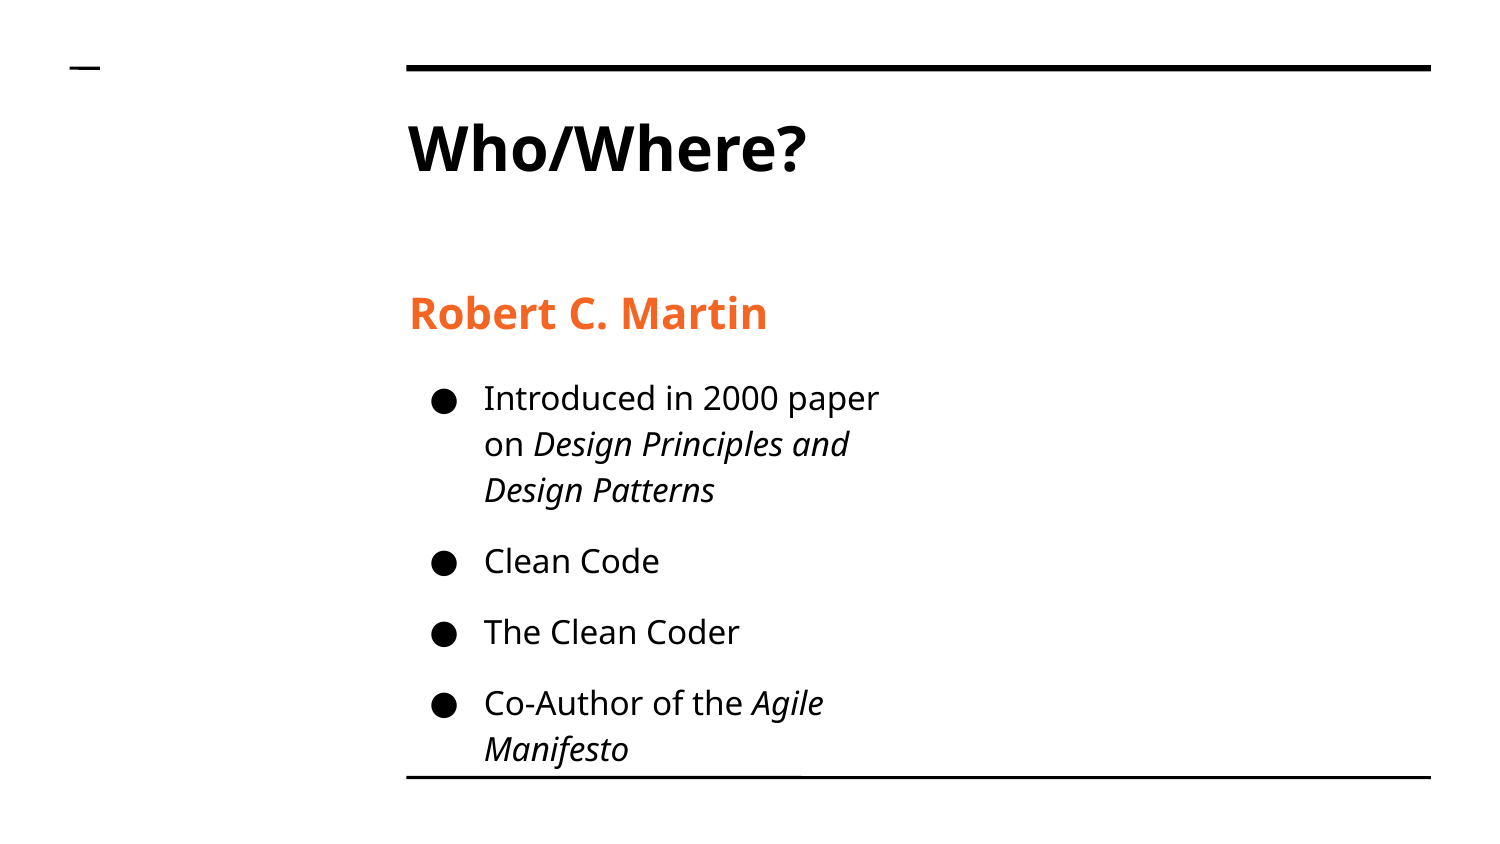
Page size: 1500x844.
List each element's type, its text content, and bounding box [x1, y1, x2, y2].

title Who/Where? [393, 94, 1431, 199]
list Robert C. Martin Introduced in 2000 paper on Design Principles and Design Patterns Clean Code The Clean Coder Co-Author of the Agile Manifesto [393, 262, 898, 756]
